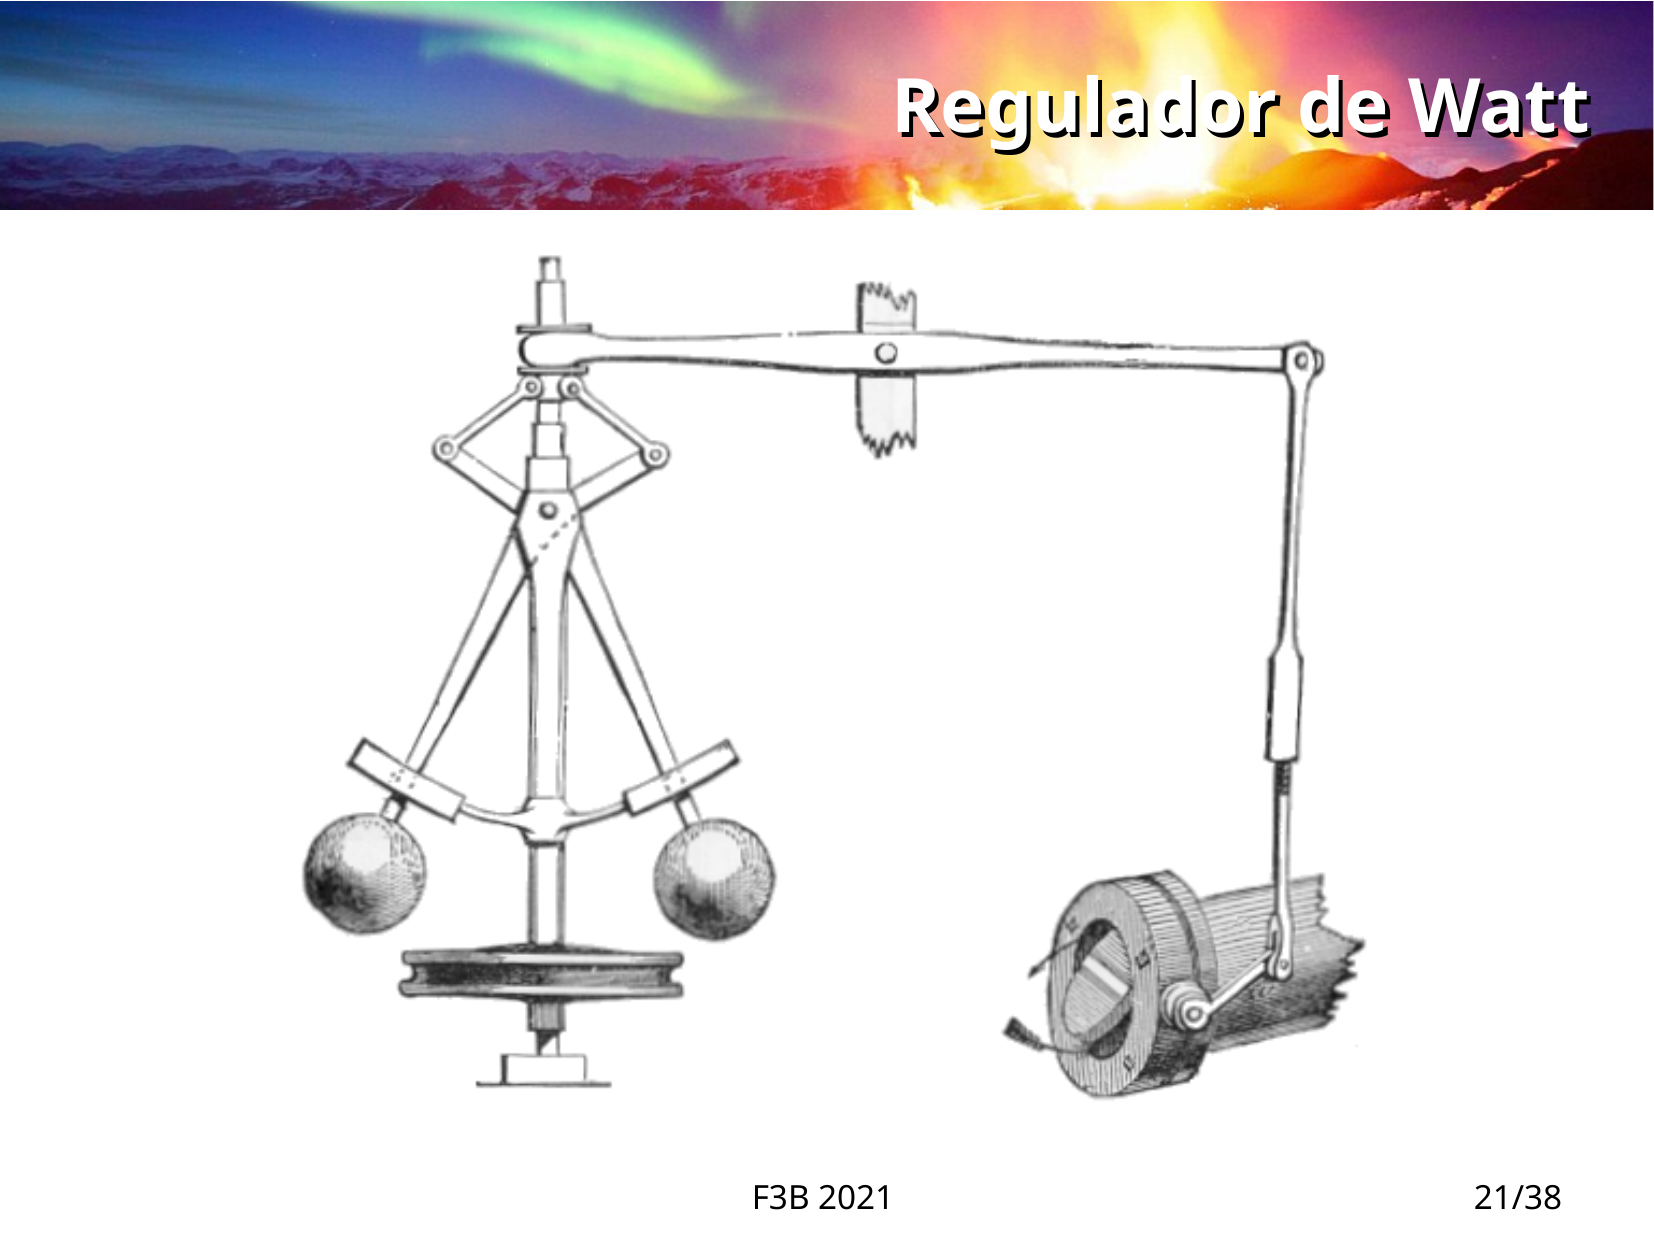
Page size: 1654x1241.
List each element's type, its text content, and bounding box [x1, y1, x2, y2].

picture [281, 254, 1369, 1156]
picture [0, 1, 1654, 210]
title Regulador de Watt [45, 15, 1606, 191]
